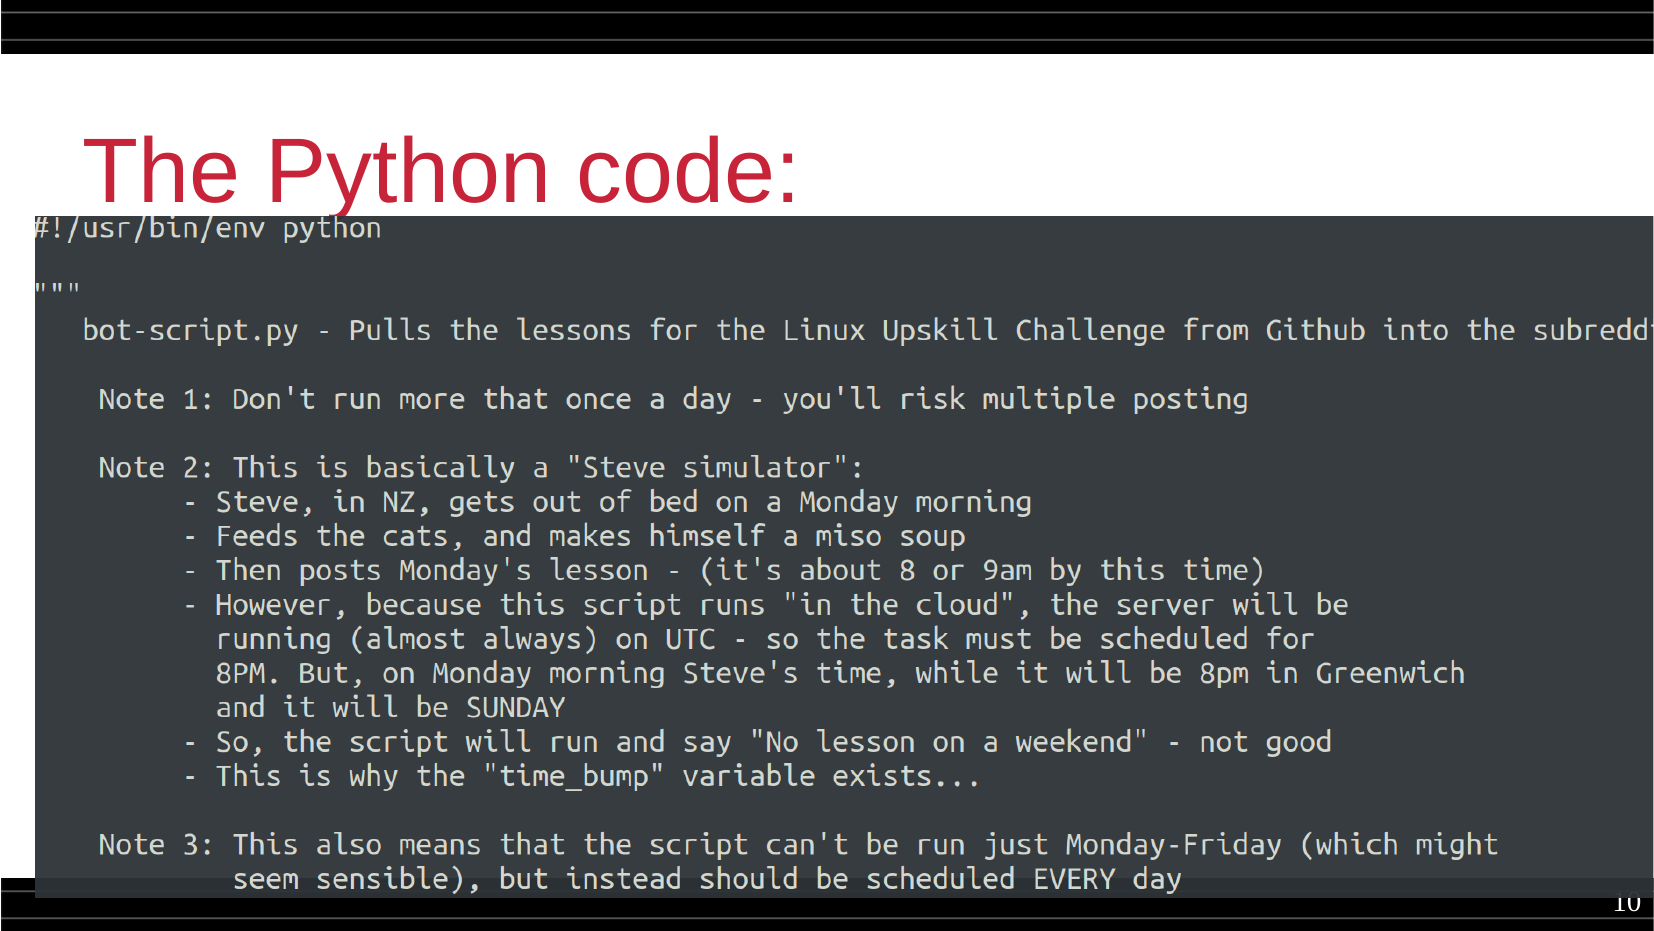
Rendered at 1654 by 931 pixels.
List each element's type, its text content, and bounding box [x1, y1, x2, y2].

picture [1, 216, 1654, 931]
title The Python code: [82, 92, 1571, 216]
picture [1, 0, 1654, 54]
